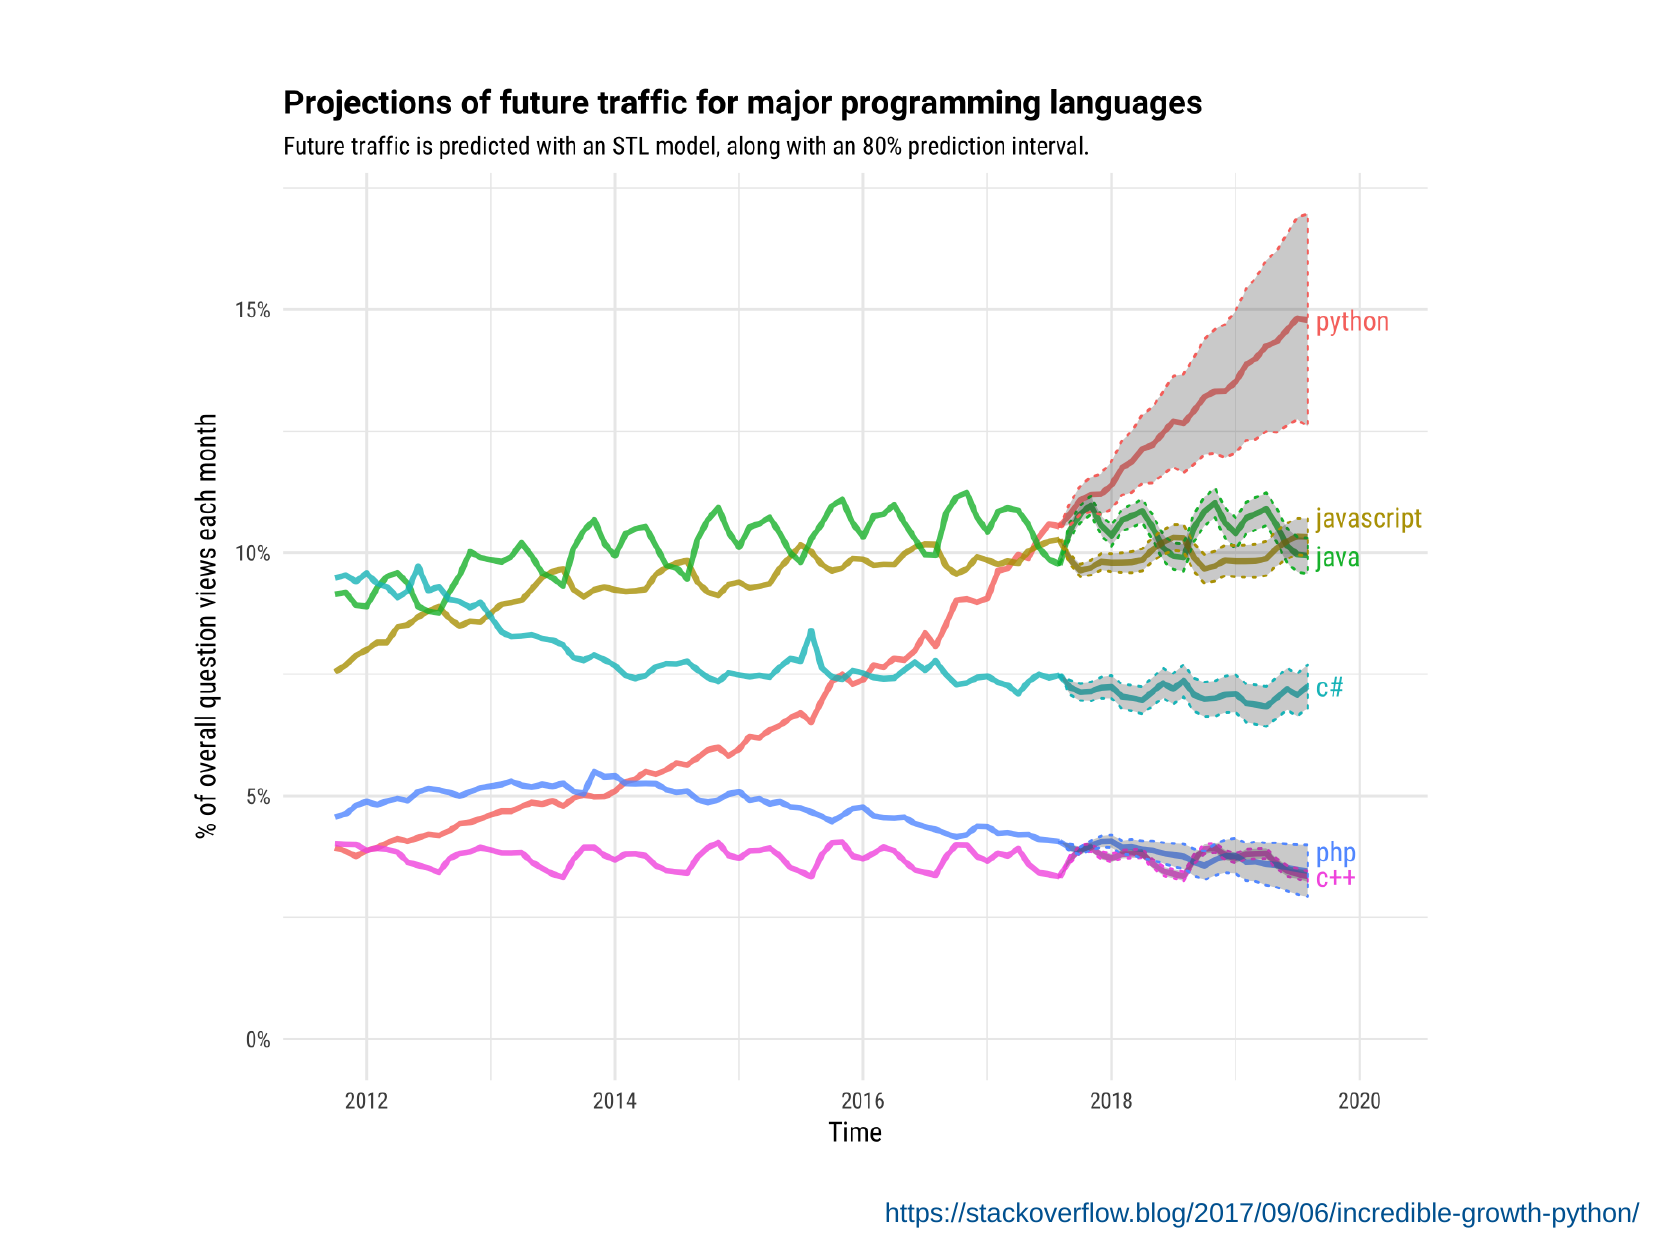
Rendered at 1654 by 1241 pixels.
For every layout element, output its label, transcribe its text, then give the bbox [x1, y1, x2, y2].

text_box https://stackoverflow.blog/2017/09/06/incredible-growth-python/ [870, 1190, 1653, 1241]
picture [182, 76, 1441, 1156]
